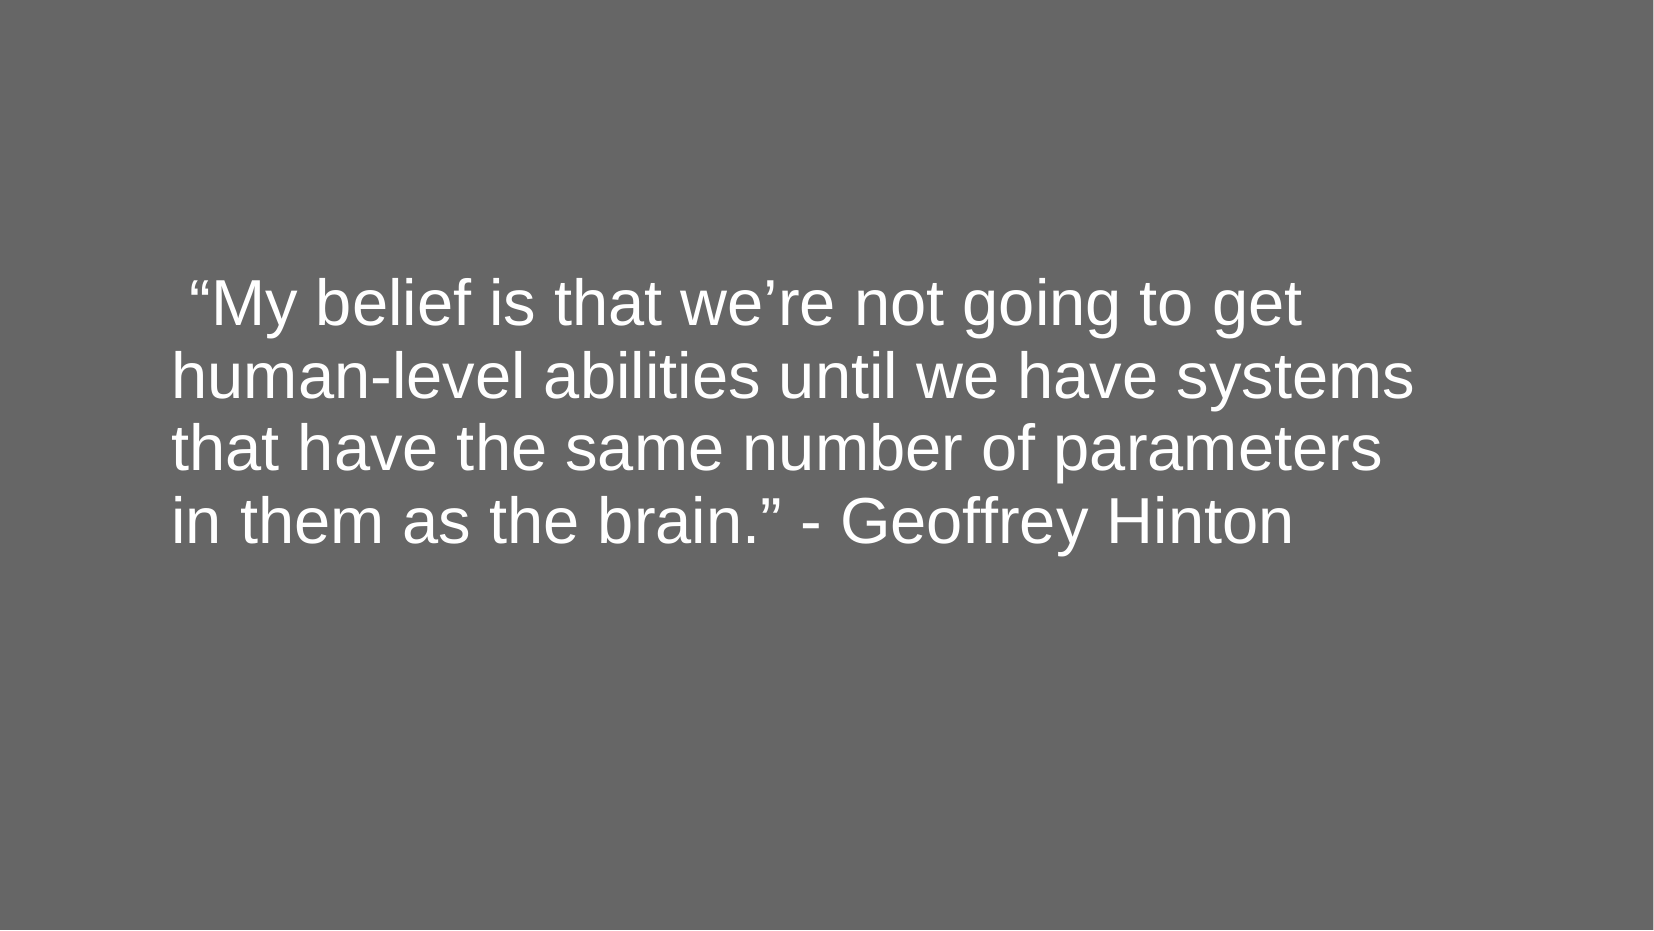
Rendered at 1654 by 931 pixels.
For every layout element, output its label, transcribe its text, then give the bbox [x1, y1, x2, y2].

text_box “My belief is that we’re not going to get human-level abilities until we have systems that have the same number of parameters in them as the brain.” - Geoffrey Hinton [157, 267, 1440, 611]
